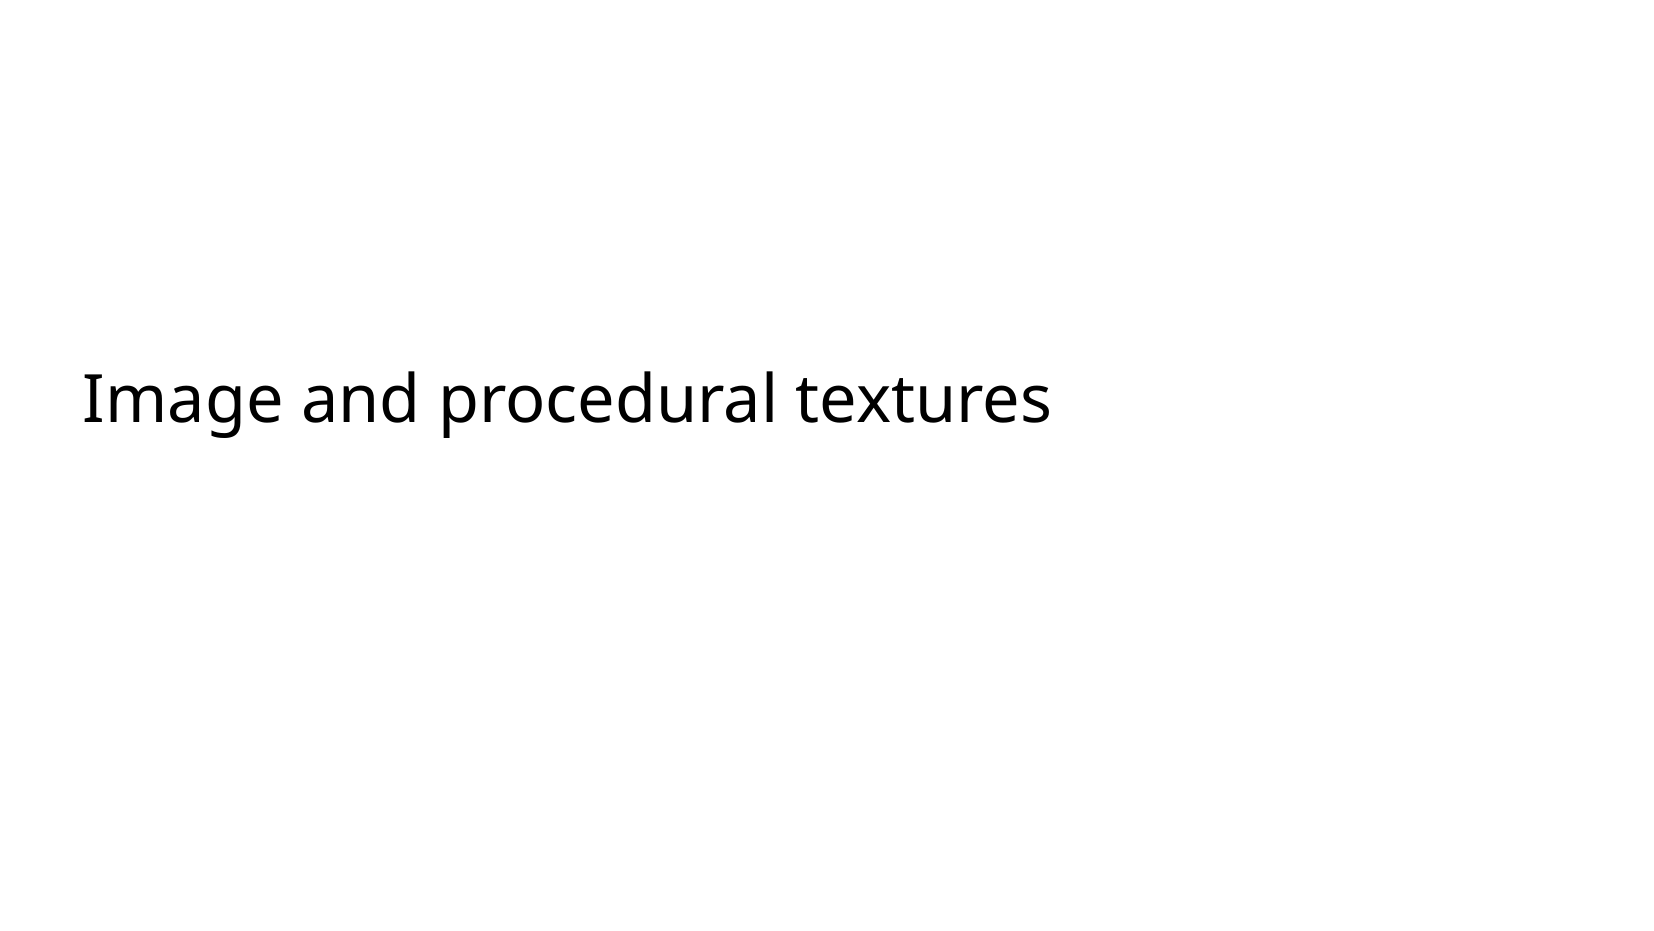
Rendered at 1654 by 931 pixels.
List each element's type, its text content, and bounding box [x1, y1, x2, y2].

subtitle Image and procedural textures [82, 37, 1571, 757]
